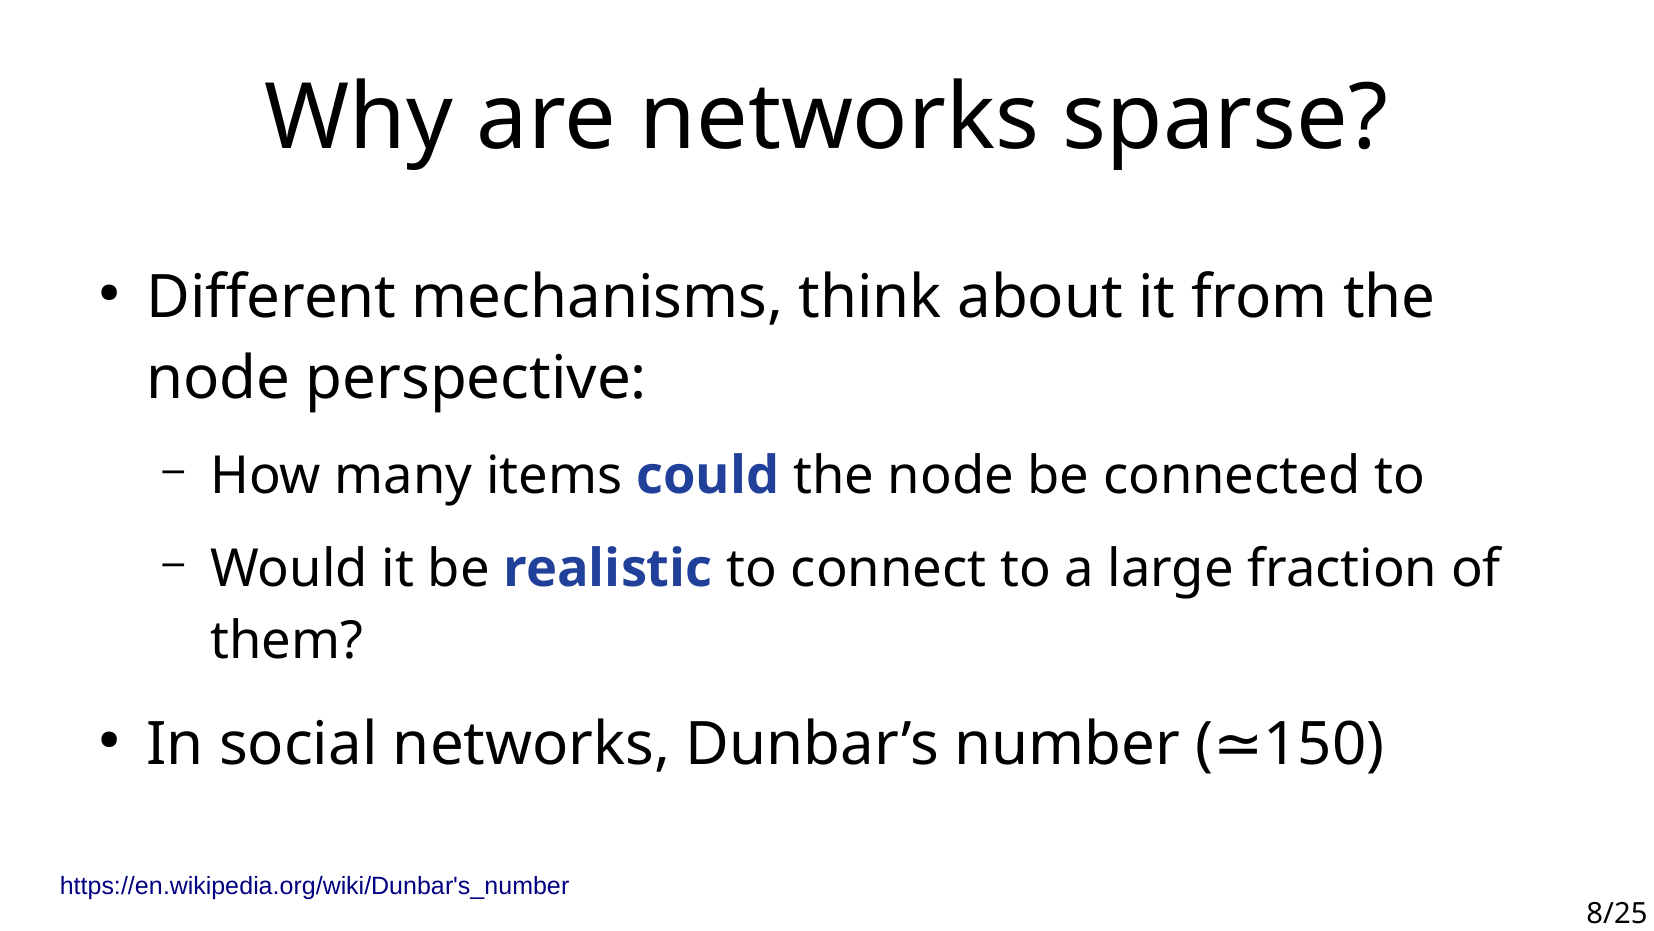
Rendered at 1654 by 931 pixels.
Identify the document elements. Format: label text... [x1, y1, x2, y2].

title Why are networks sparse? [82, 1, 1571, 226]
list Different mechanisms, think about it from the node perspective: How many items could the node be connected to Would it be realistic to connect to a large fraction of them? In social networks, Dunbar’s number (≃150) [82, 253, 1571, 793]
text_box https://en.wikipedia.org/wiki/Dunbar's_number [45, 864, 837, 916]
